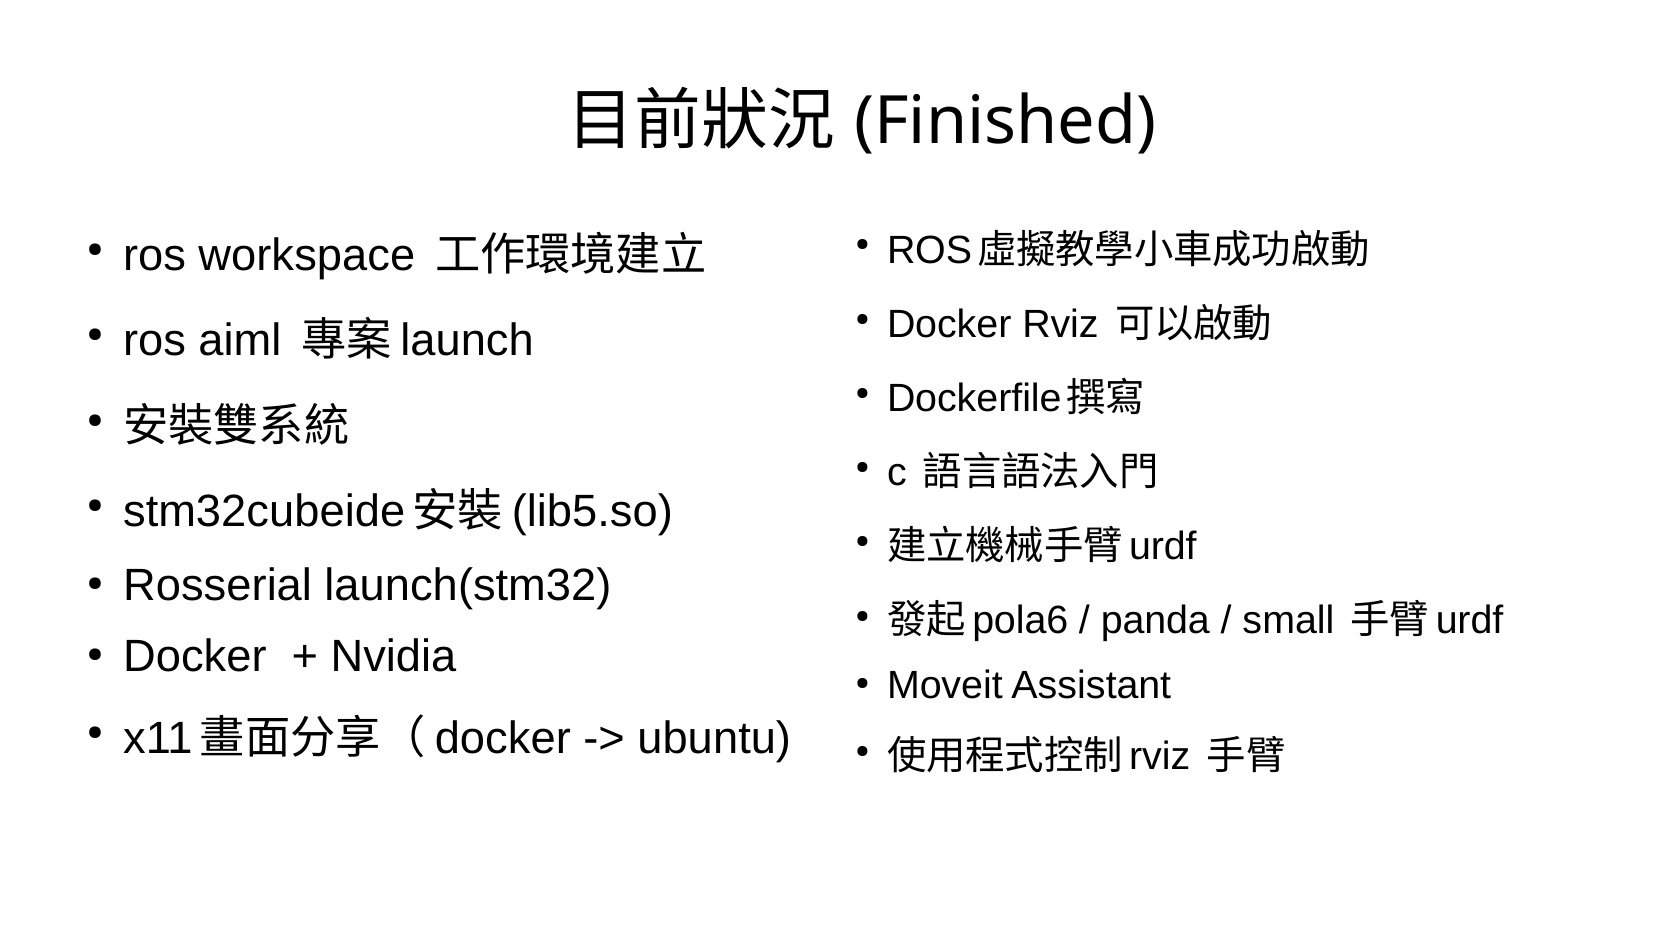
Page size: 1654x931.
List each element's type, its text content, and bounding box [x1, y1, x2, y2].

title 目前狀況(Finished) [82, 37, 1571, 193]
list ROS虛擬教學小車成功啟動 Docker Rviz 可以啟動 Dockerfile撰寫 c 語言語法入門 建立機械手臂urdf 發起pola6 / panda / small 手臂urdf Moveit Assistant 使用程式控制rviz 手臂 [845, 217, 1576, 788]
list ros workspace 工作環境建立 ros aiml 專案launch 安裝雙系統 stm32cubeide安裝(lib5.so) Rosserial launch(stm32) Docker + Nvidia x11畫面分享（docker -> ubuntu) [75, 217, 802, 788]
